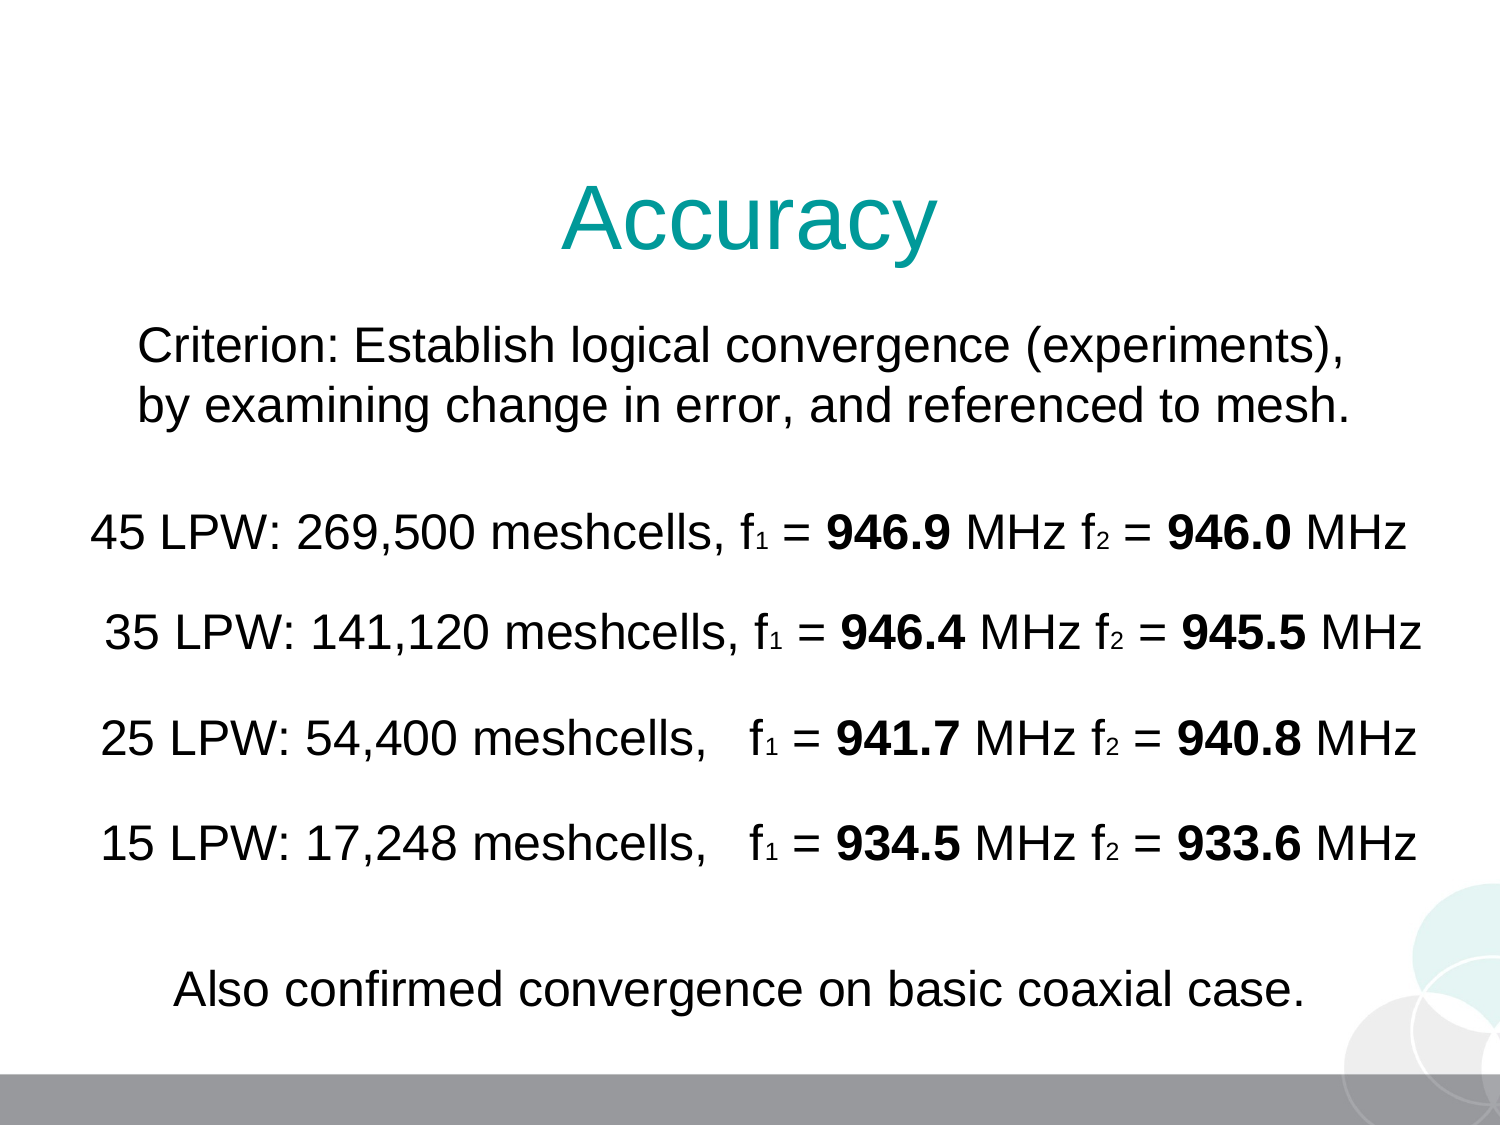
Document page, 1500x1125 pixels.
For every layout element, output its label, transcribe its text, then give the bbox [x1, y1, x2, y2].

text_box Also confirmed convergence on basic coaxial case. [159, 949, 1323, 1025]
title Accuracy [62, 137, 1438, 288]
text_box Criterion: Establish logical convergence (experiments), by examining change in error, and referenced to mesh. [122, 304, 1368, 441]
picture [0, 879, 1500, 1125]
text_box 25 LPW: 54,400 meshcells, f1 = 941.7 MHz f2 = 940.8 MHz [85, 697, 1434, 774]
text_box 45 LPW: 269,500 meshcells, f1 = 946.9 MHz f2 = 946.0 MHz [75, 492, 1424, 568]
text_box 15 LPW: 17,248 meshcells, f1 = 934.5 MHz f2 = 933.6 MHz [85, 803, 1434, 879]
text_box 35 LPW: 141,120 meshcells, f1 = 946.4 MHz f2 = 945.5 MHz [90, 592, 1439, 668]
